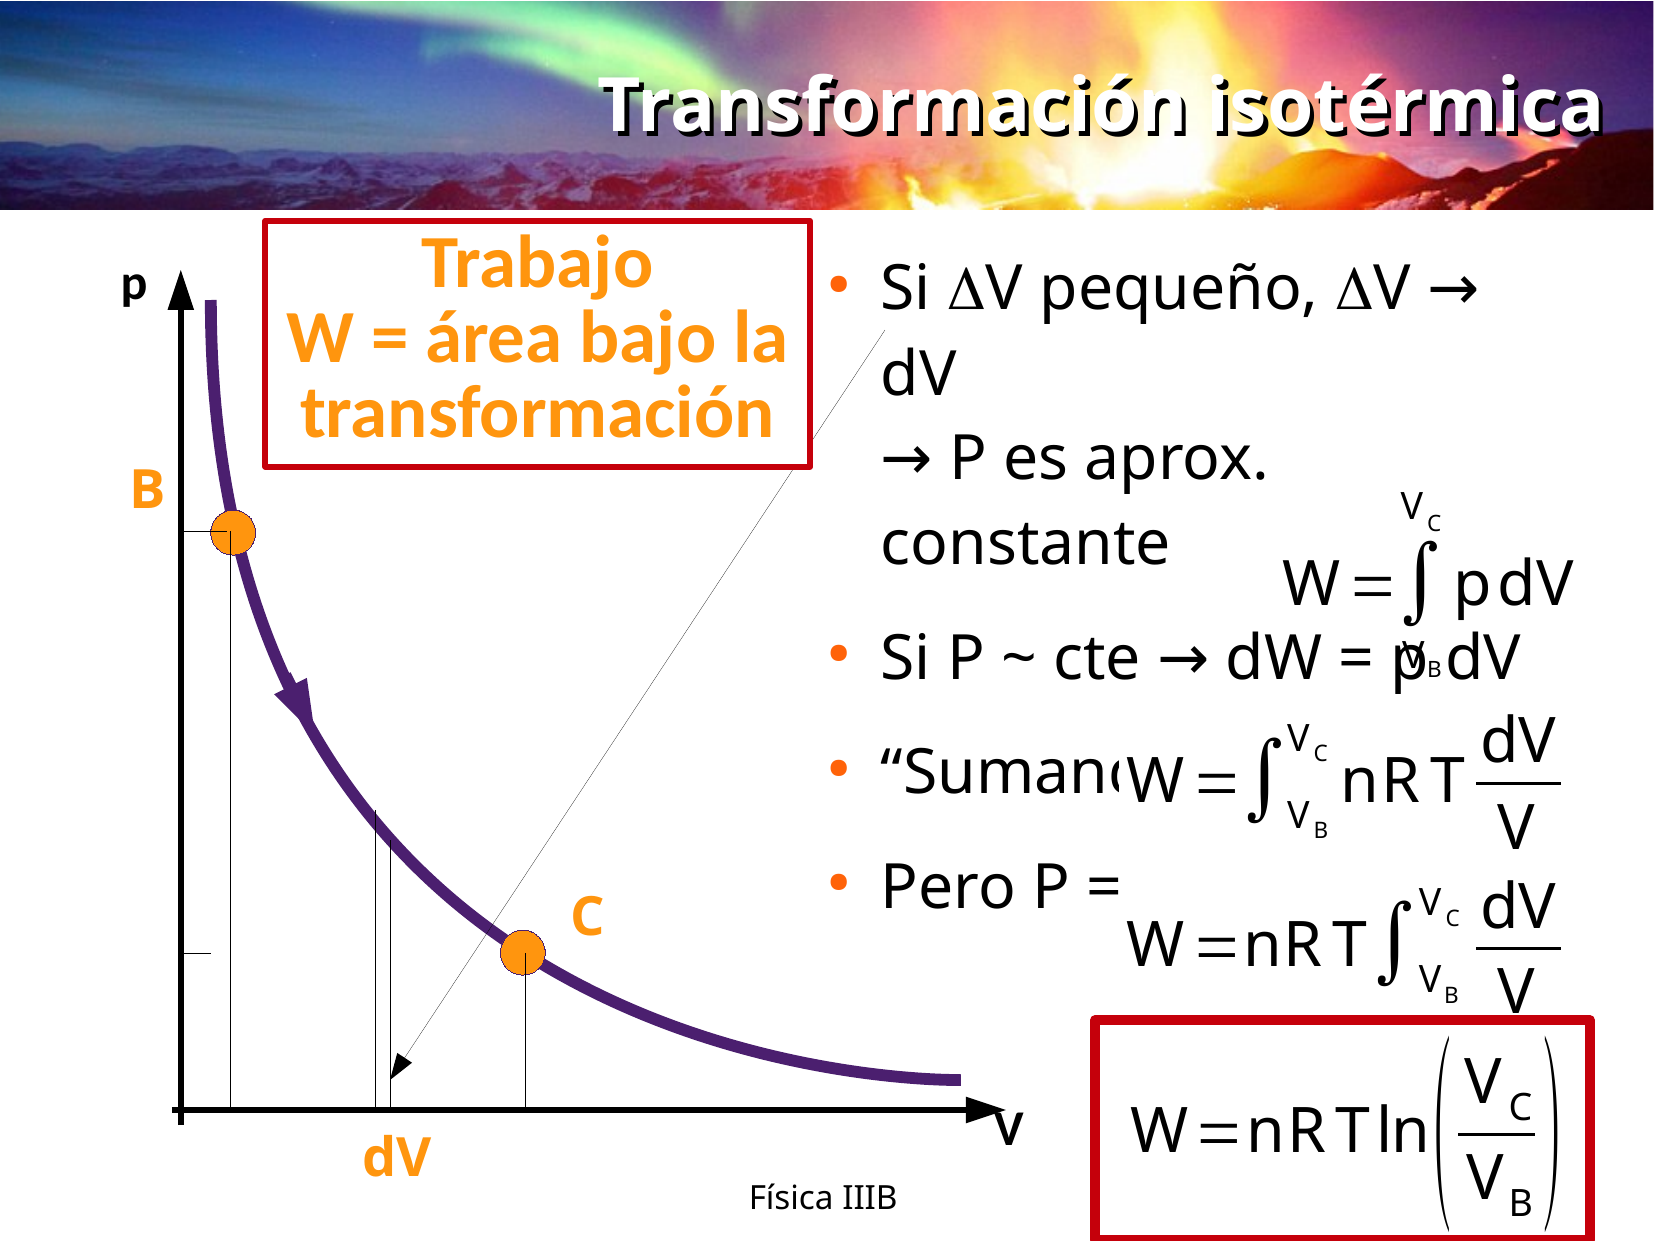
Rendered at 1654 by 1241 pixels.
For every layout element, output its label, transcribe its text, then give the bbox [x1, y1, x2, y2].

chart [1118, 1025, 1570, 1235]
text_box C [544, 870, 631, 959]
title Transformación isotérmica [45, 15, 1606, 191]
chart [1275, 483, 1582, 685]
text_box [500, 930, 545, 976]
chart [1118, 702, 1570, 1015]
picture [0, 1, 1654, 210]
text_box B [105, 443, 191, 532]
list Si DV pequeño, DV → dV → P es aprox. constante Si P ~ cte → dW = p dV “Sumando”: Pero P = n R T / V: [810, 243, 1537, 1129]
text_box Trabajo W = área bajo la transformación [265, 220, 811, 467]
text_box dV [330, 1111, 466, 1201]
text_box p [105, 255, 172, 331]
text_box V [979, 1129, 1048, 1177]
text_box [210, 510, 256, 556]
